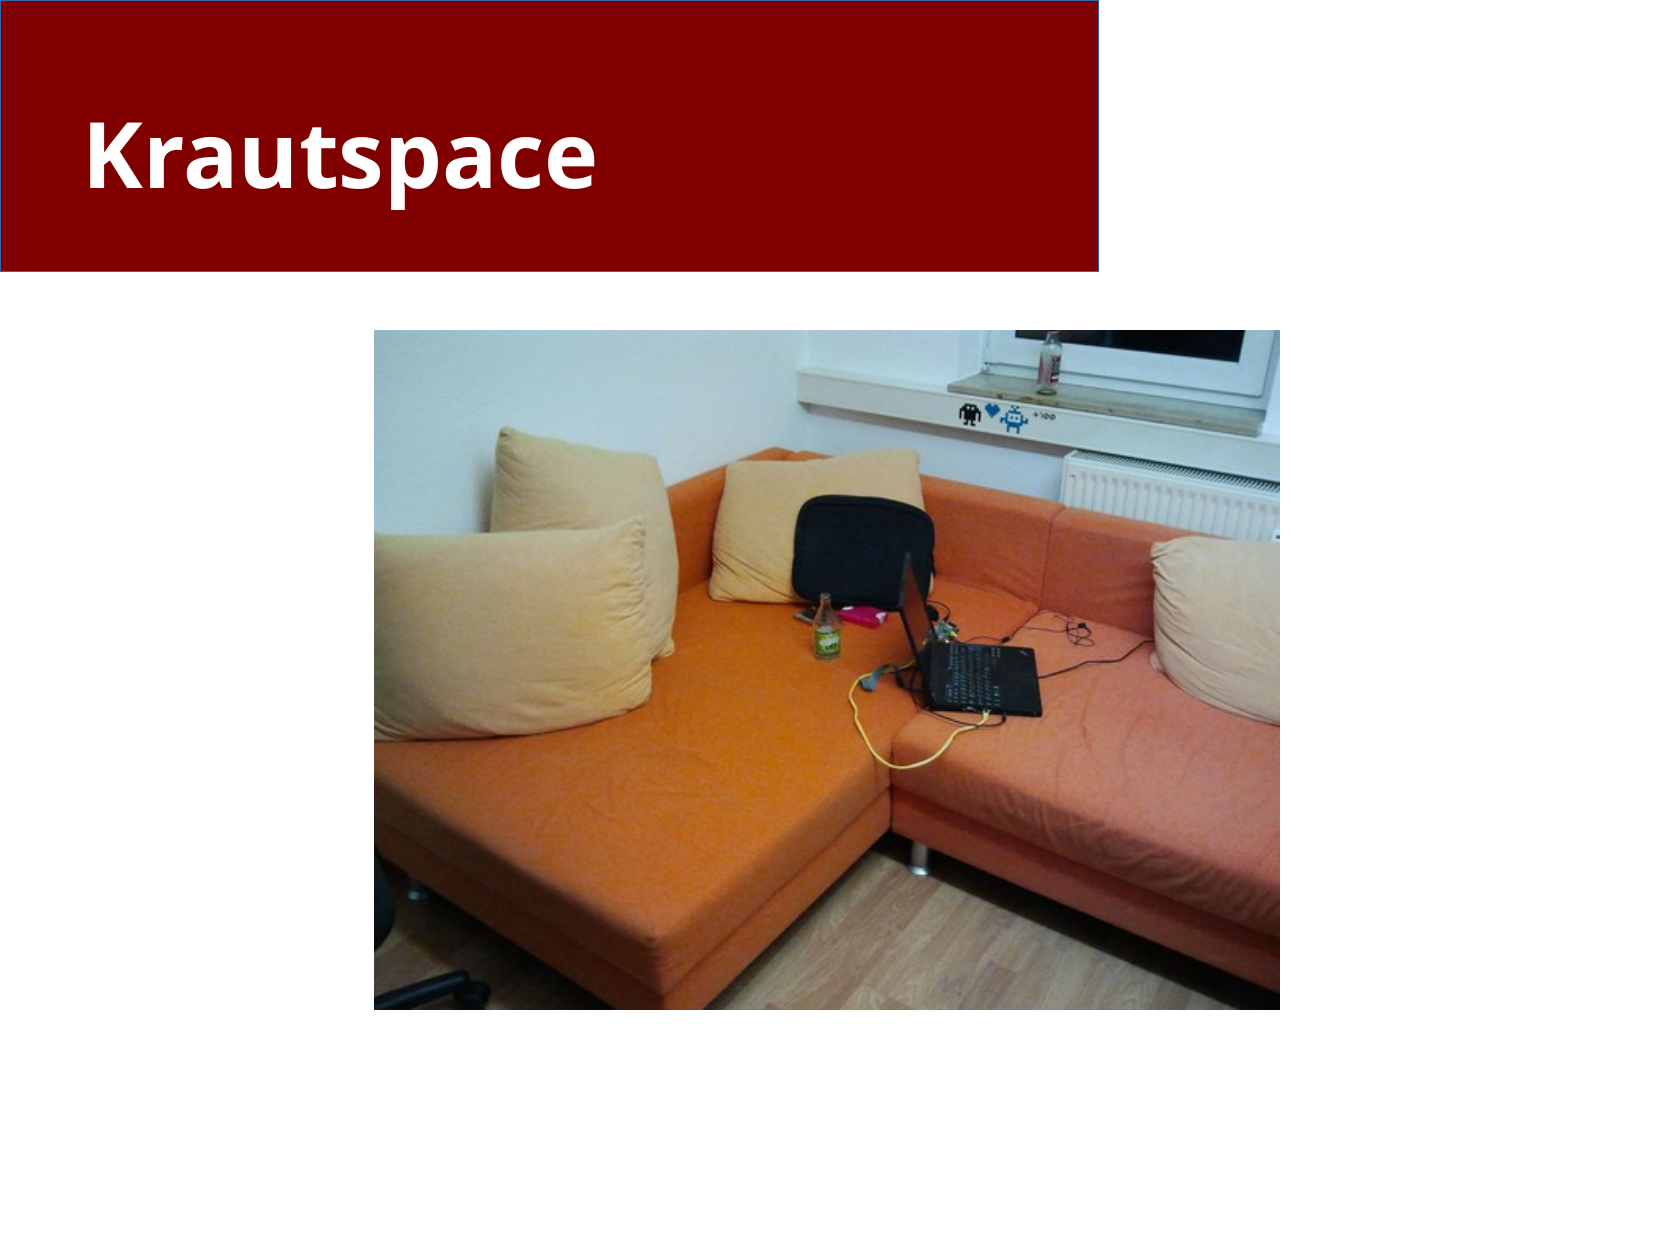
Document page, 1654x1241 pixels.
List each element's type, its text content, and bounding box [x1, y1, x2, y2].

picture [374, 330, 1280, 1010]
title Krautspace [82, 49, 1028, 257]
